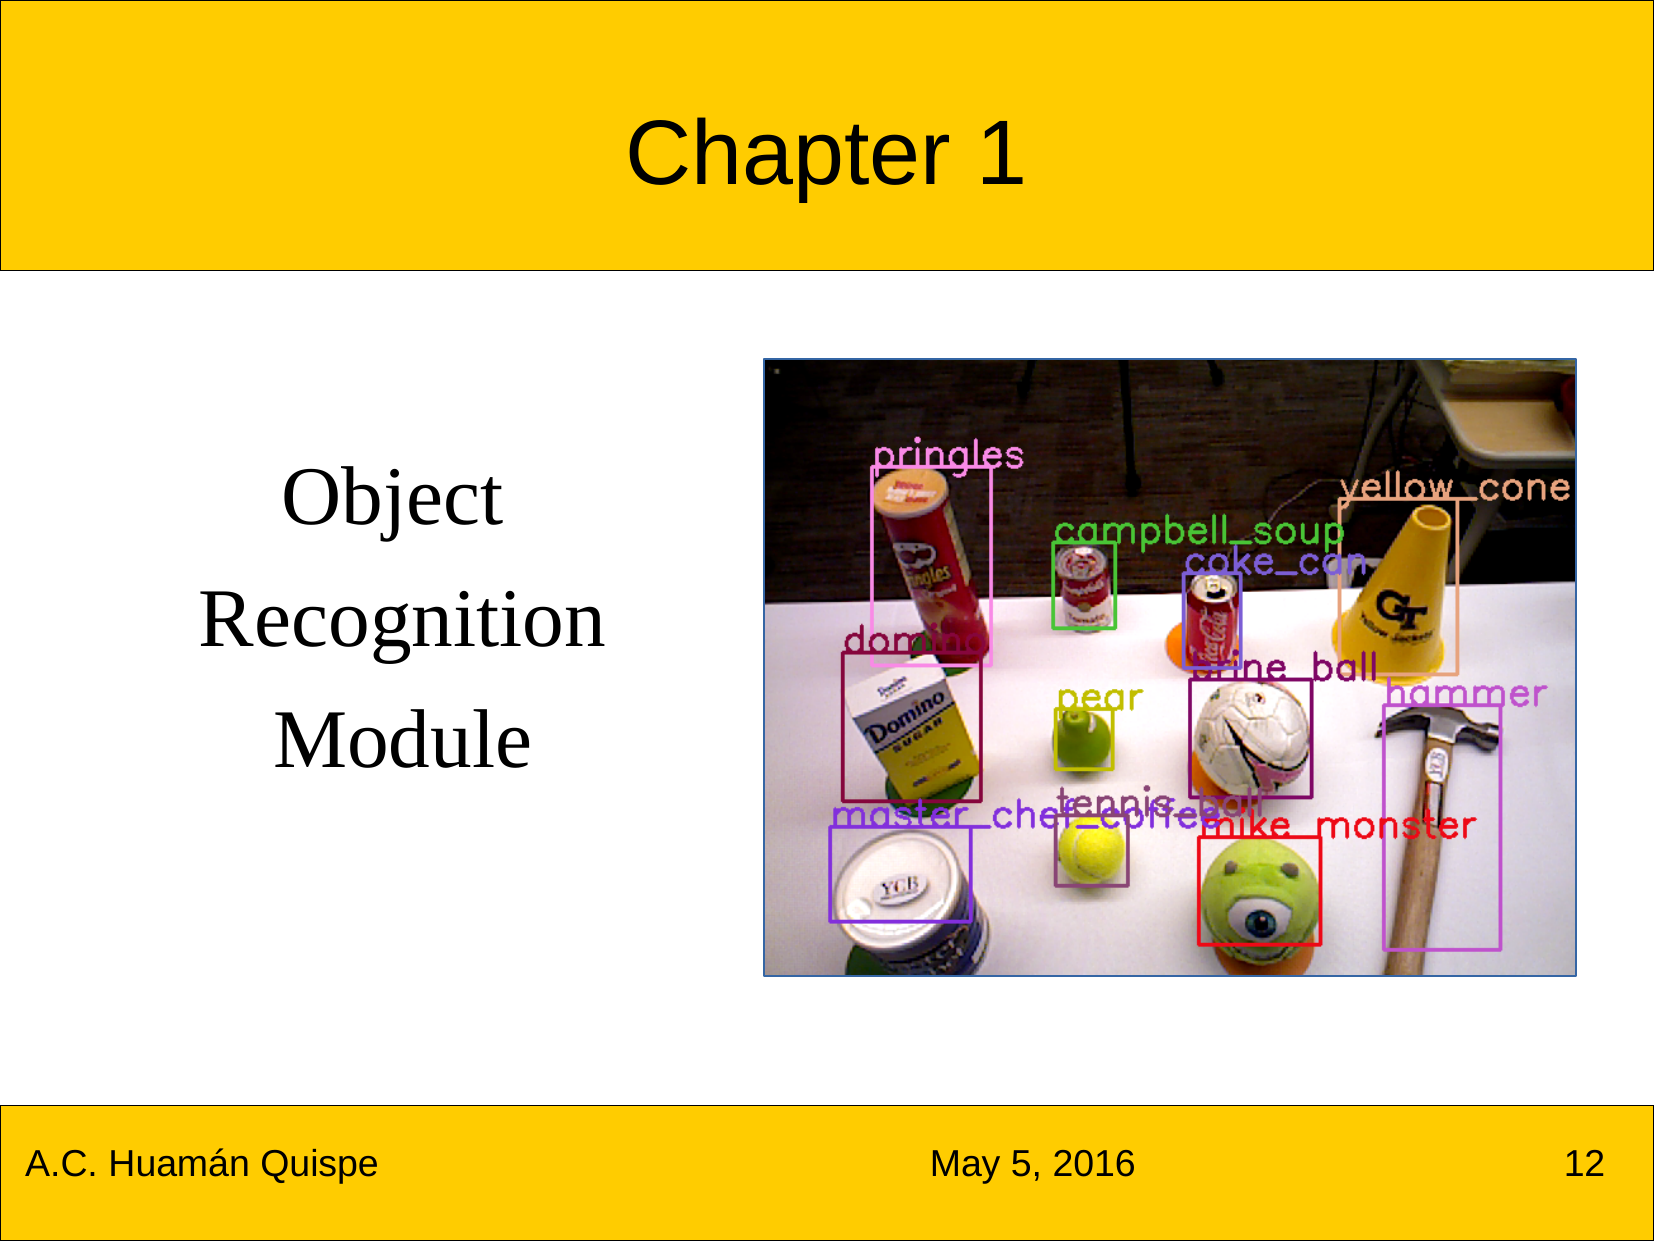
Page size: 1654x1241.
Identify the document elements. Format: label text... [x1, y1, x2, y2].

title Chapter 1 [82, 49, 1571, 257]
picture [765, 360, 1576, 976]
list Object Recognition Module [45, 450, 691, 841]
